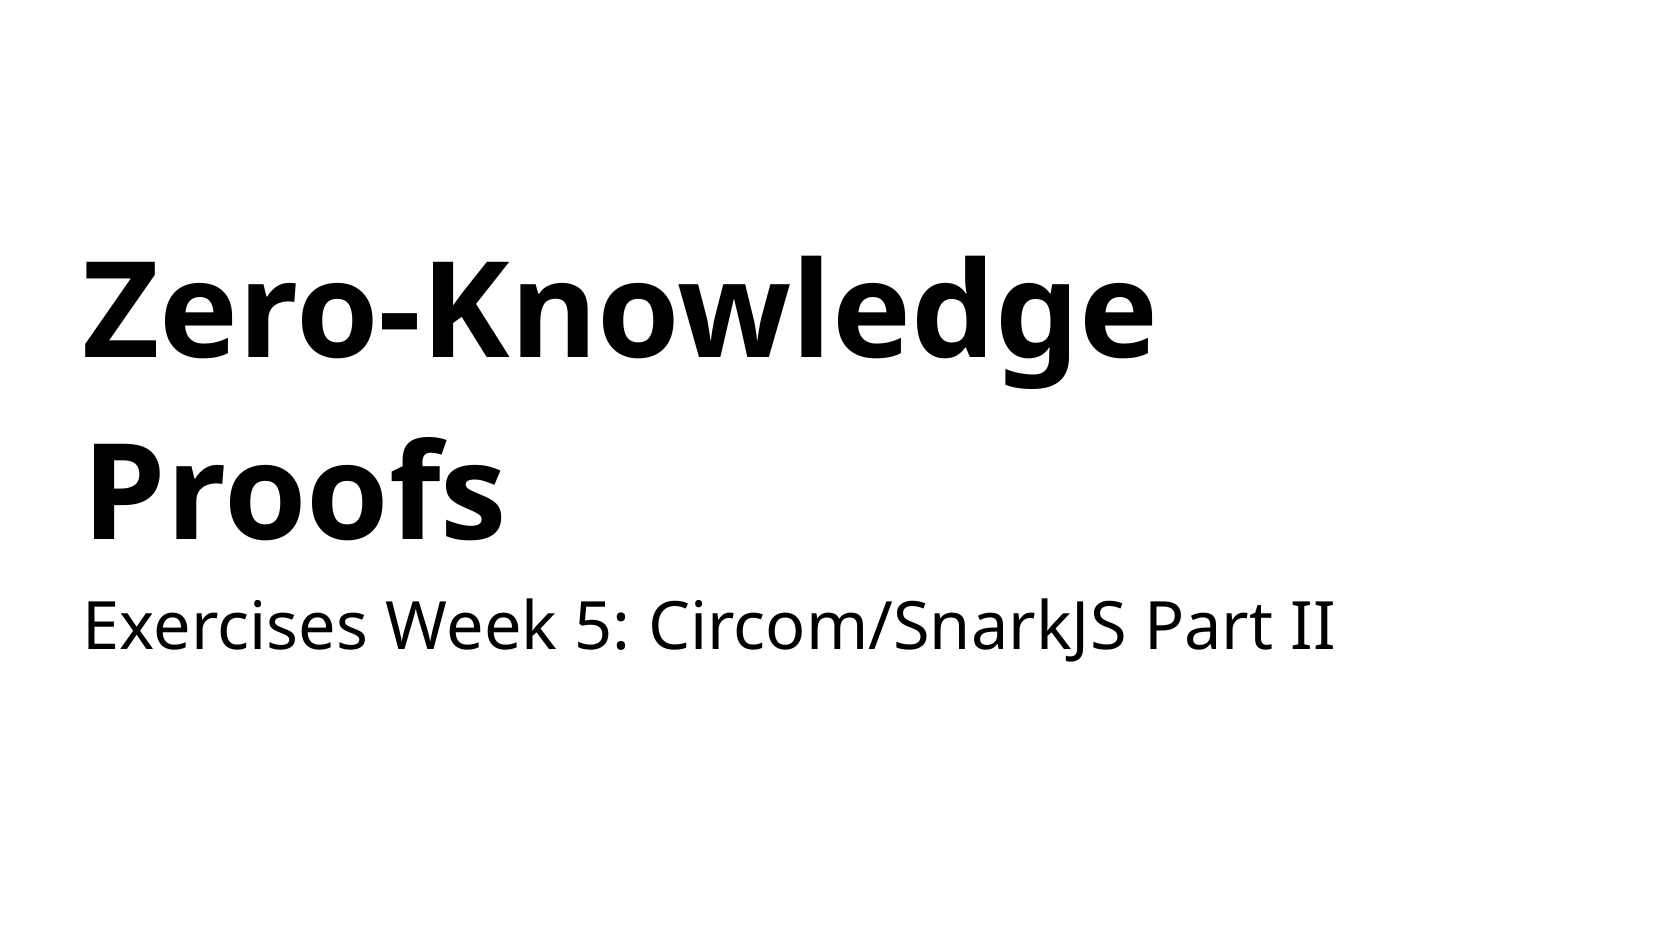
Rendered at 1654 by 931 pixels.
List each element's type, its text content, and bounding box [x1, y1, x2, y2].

subtitle Zero-Knowledge Proofs Exercises Week 5: Circom/SnarkJS Part II [82, 217, 1571, 758]
